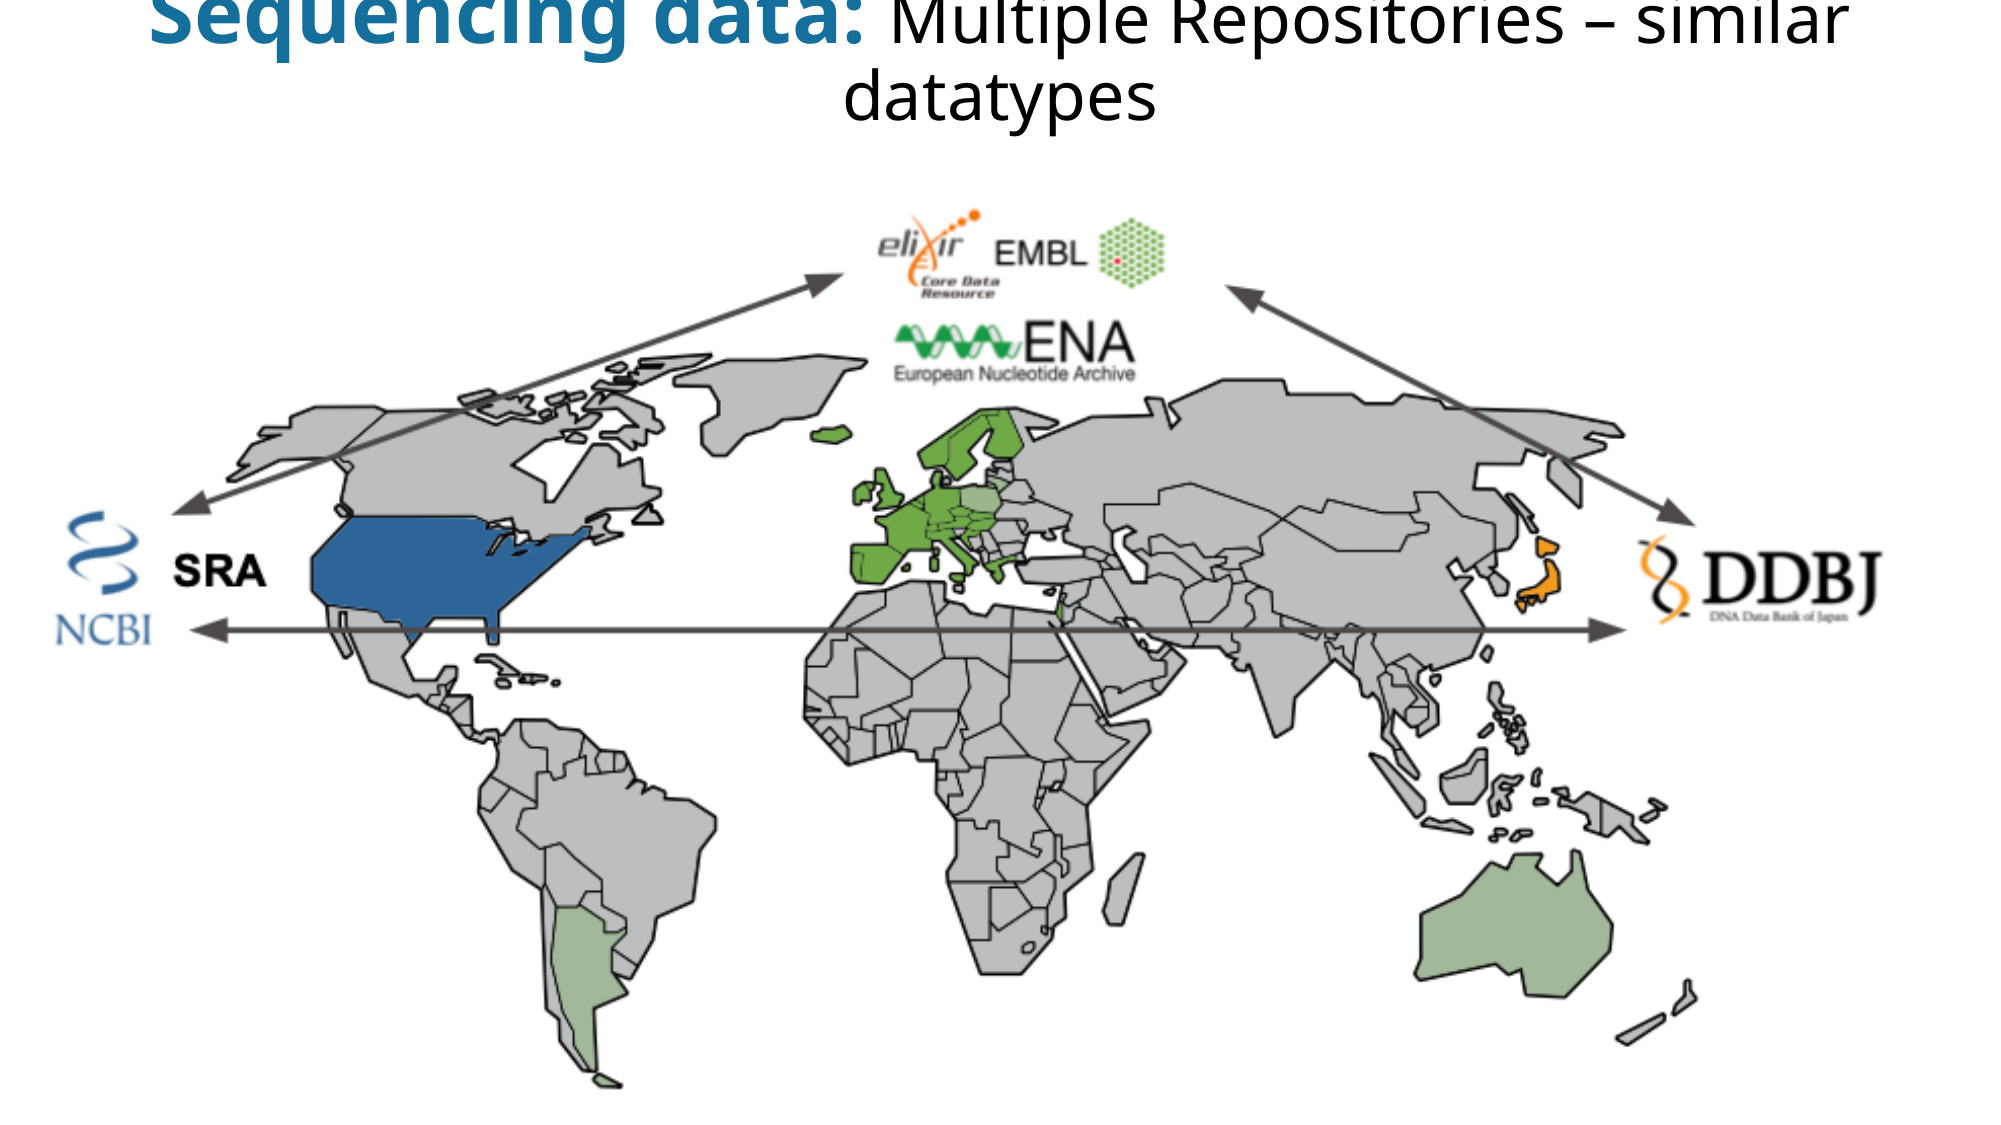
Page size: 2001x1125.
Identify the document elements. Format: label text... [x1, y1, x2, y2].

title Sequencing data: Multiple Repositories – similar datatypes [48, 0, 1952, 144]
picture [14, 135, 1912, 1122]
